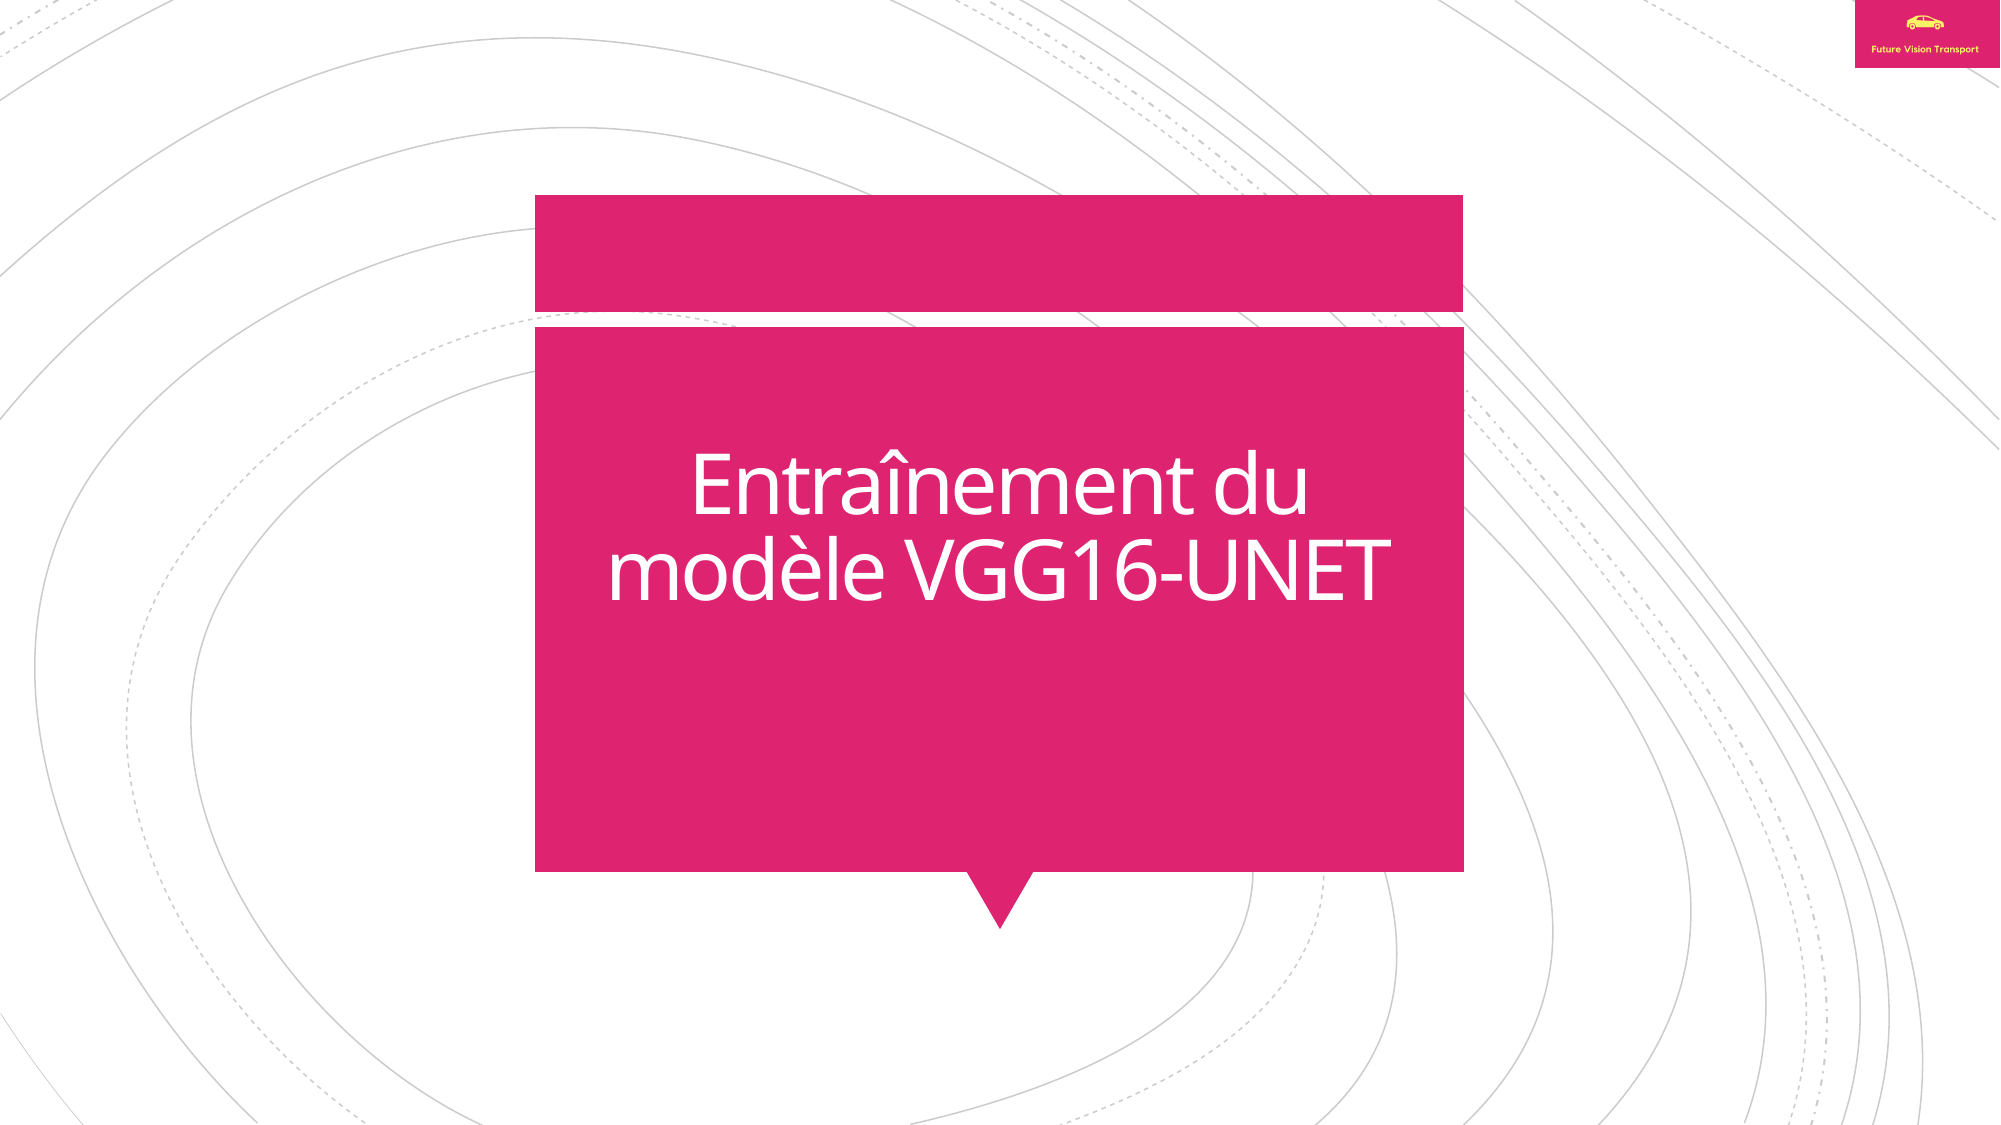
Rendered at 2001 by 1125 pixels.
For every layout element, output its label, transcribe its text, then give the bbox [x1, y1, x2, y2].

title Entraînement du modèle VGG16-UNET [548, 340, 1450, 618]
picture [1855, 0, 2000, 68]
